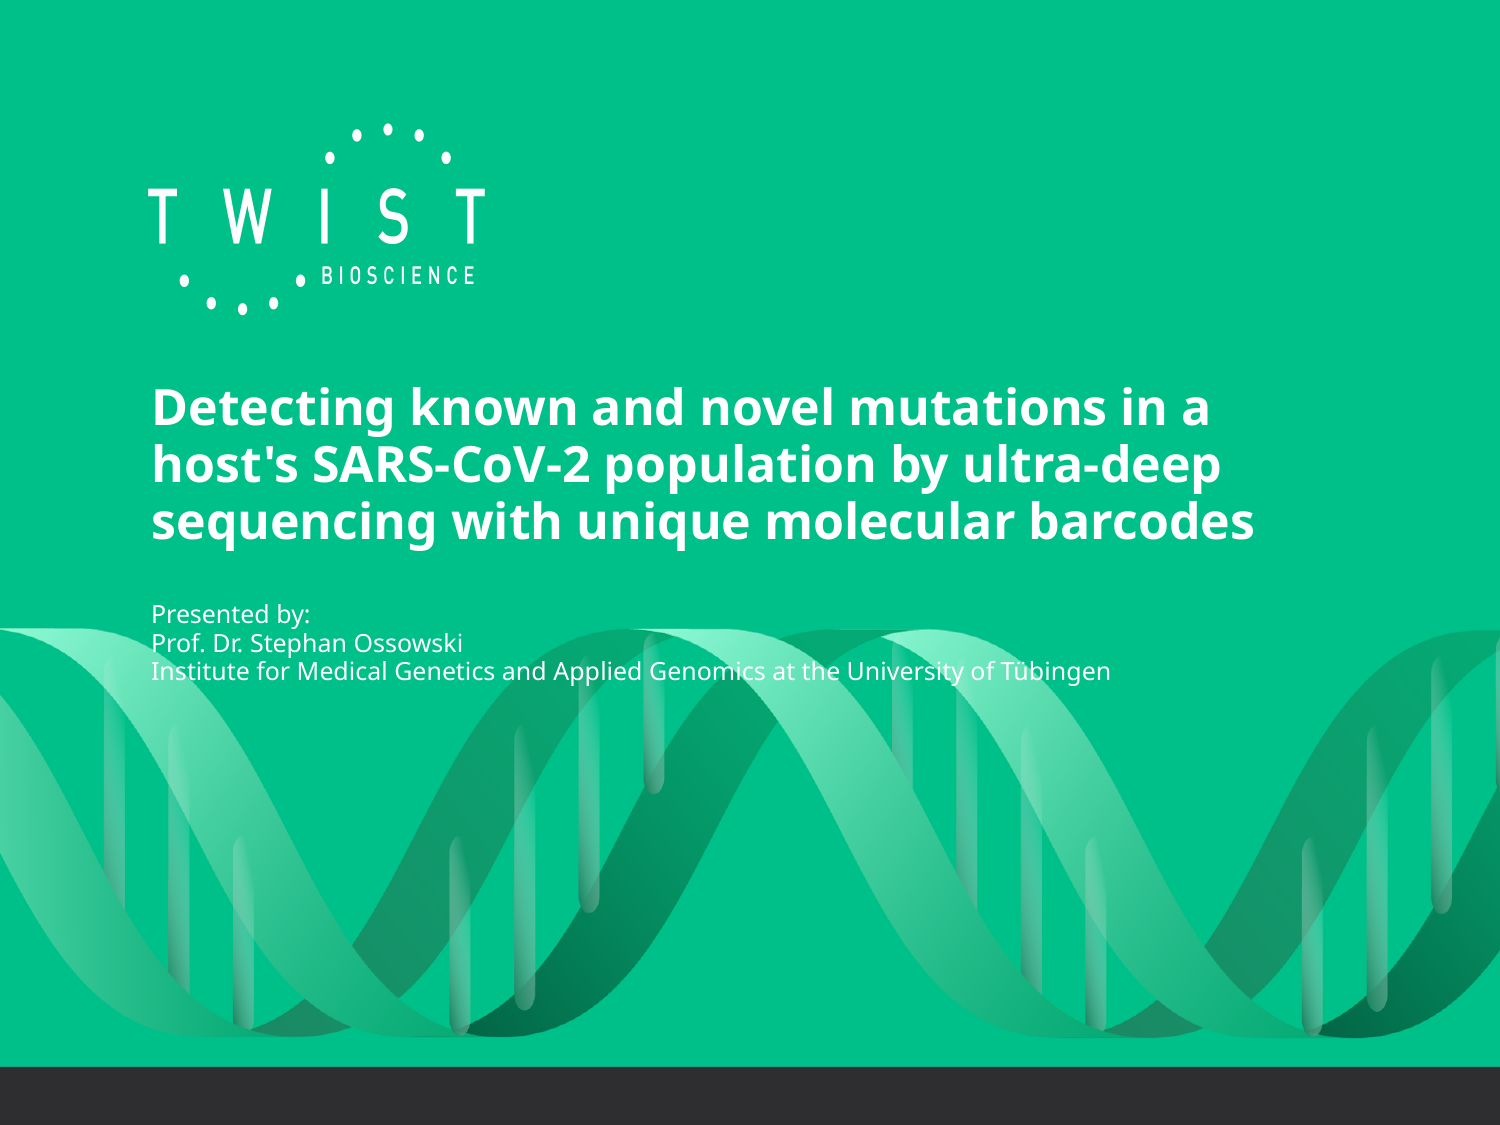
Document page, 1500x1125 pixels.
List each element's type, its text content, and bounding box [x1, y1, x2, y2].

subtitle Presented by: Prof. Dr. Stephan Ossowski Institute for Medical Genetics and Applied Genomics at the University of Tübingen [121, 595, 1214, 766]
picture [0, 0, 1500, 1066]
title Detecting known and novel mutations in a host's SARS-CoV-2 population by ultra-deep sequencing with unique molecular barcodes [140, 360, 1286, 572]
